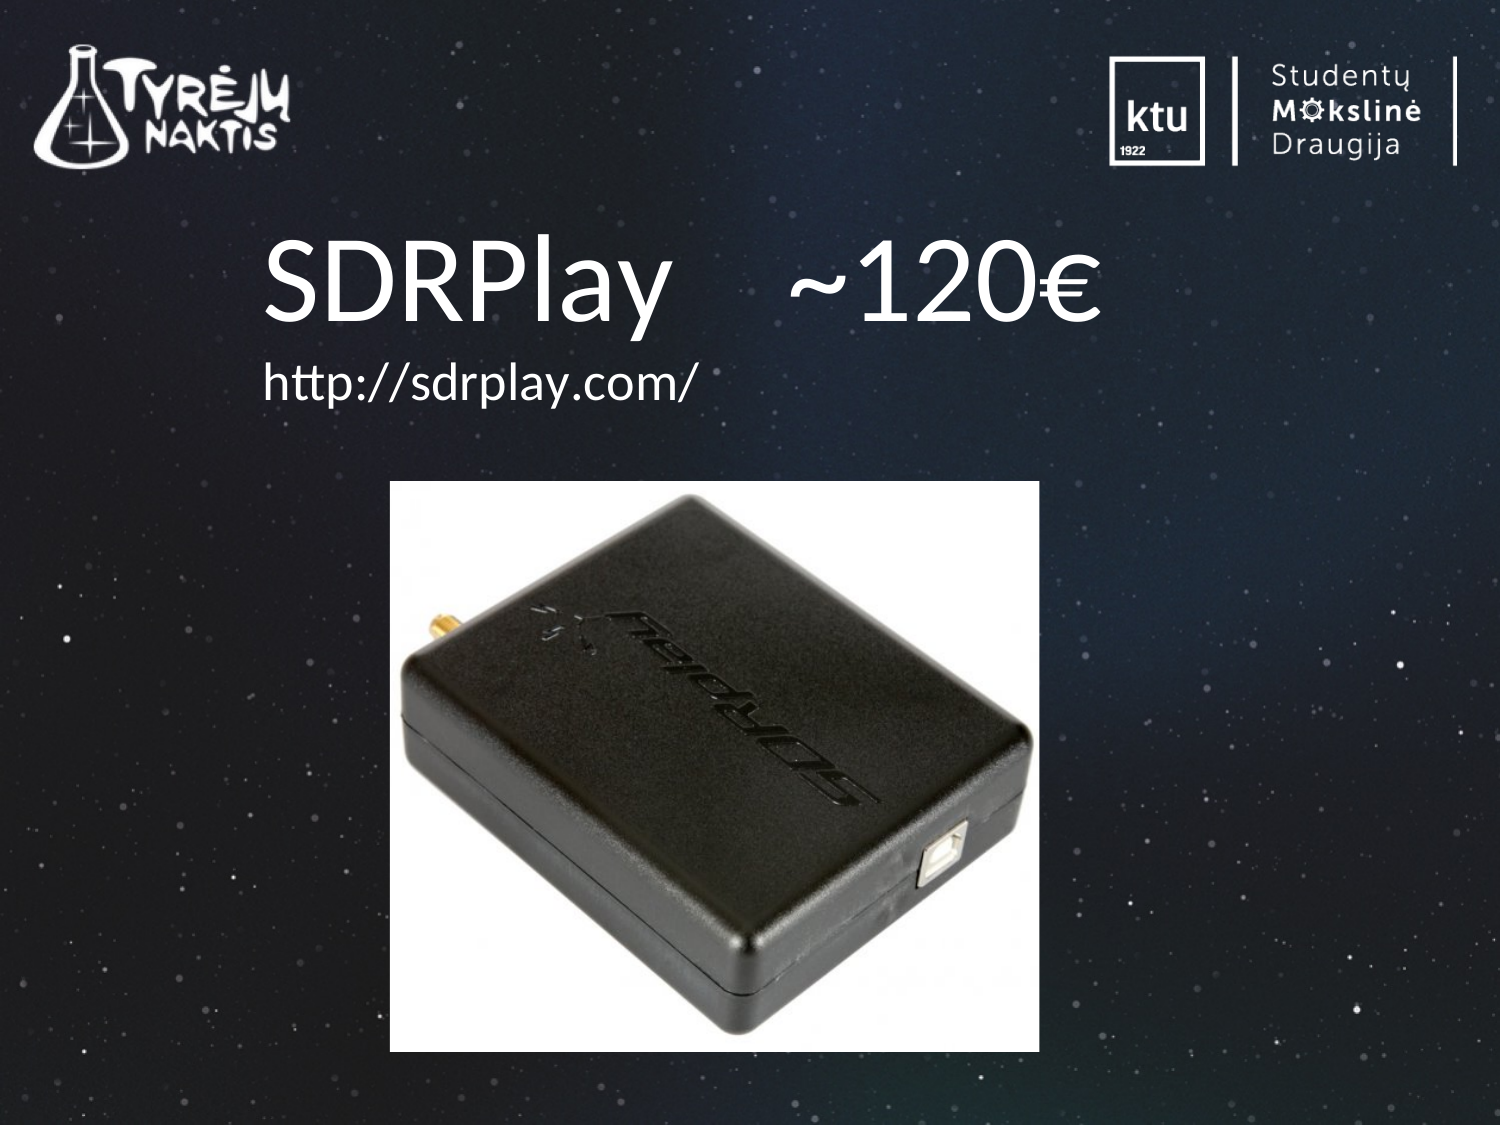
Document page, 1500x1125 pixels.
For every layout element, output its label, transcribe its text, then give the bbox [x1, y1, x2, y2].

picture [0, 0, 1500, 1125]
text_box SDRPlay ~120€ http://sdrplay.com/ [248, 188, 1271, 426]
list [75, 262, 1426, 1005]
